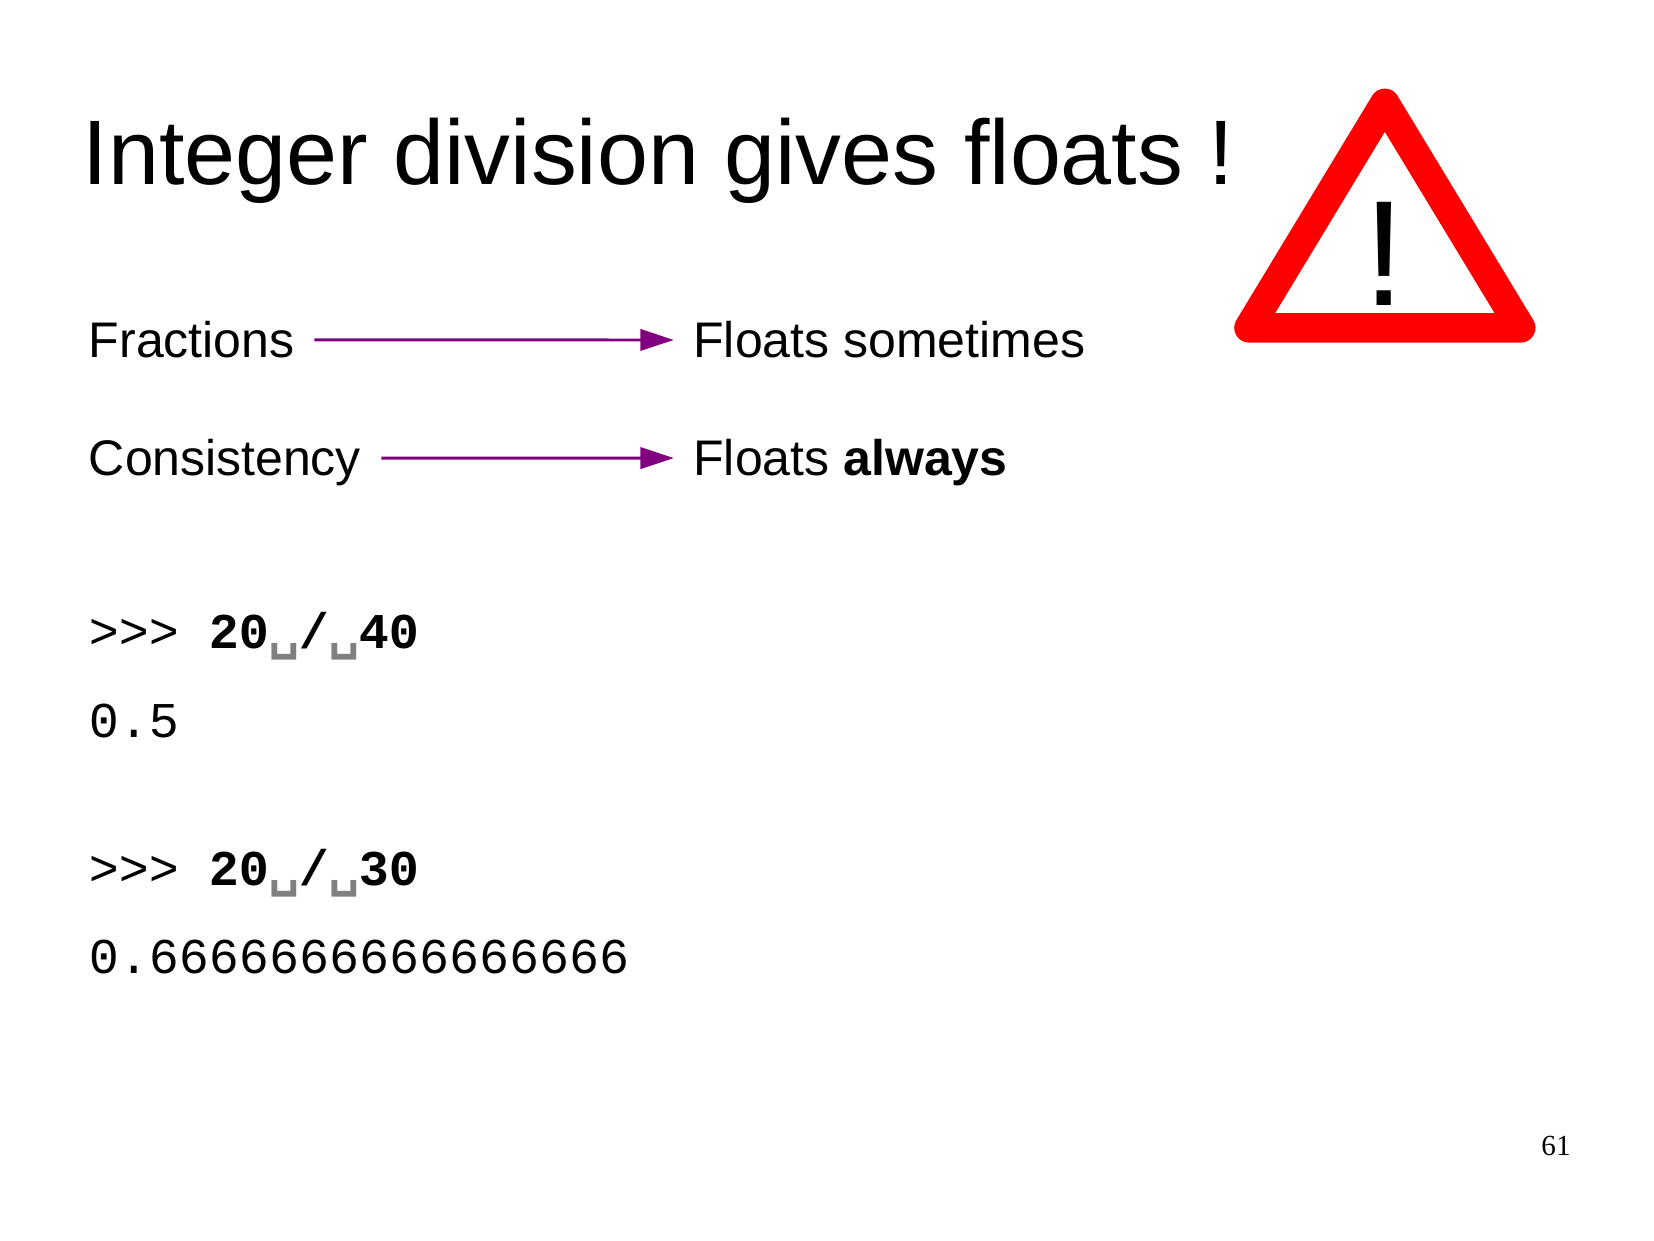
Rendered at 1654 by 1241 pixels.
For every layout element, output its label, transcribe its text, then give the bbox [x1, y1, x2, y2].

text_box Consistency [83, 424, 382, 492]
text_box Floats always [673, 424, 1014, 492]
text_box Floats sometimes [673, 306, 1092, 374]
text_box >>> [82, 601, 185, 670]
text_box 20␣/␣40 [202, 601, 424, 670]
text_box Fractions [83, 306, 315, 374]
title Integer division gives floats ! [82, 49, 1571, 257]
text_box >>> [82, 837, 185, 907]
text_box 20␣/␣30 [202, 837, 424, 907]
text_box 0.6666666666666666 [82, 926, 636, 995]
text_box ! [1249, 103, 1521, 328]
text_box 0.5 [82, 689, 185, 759]
